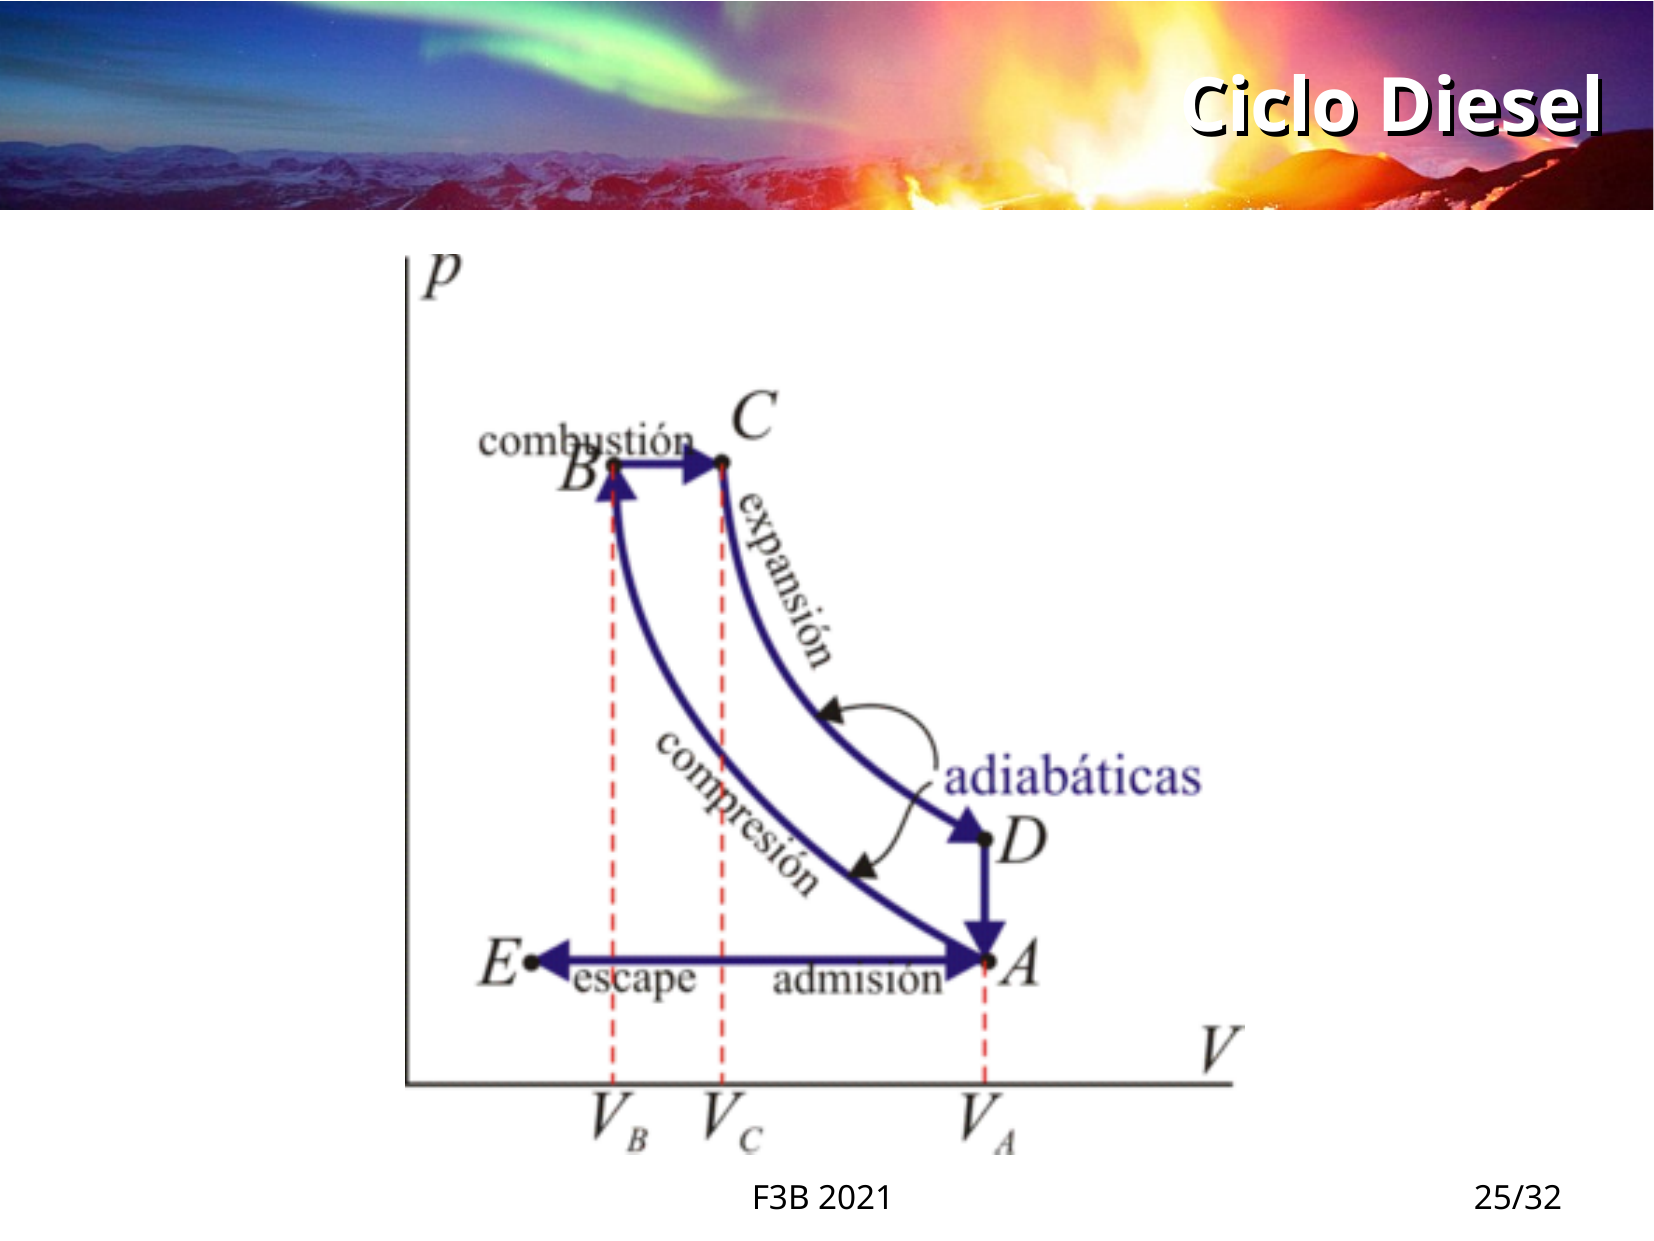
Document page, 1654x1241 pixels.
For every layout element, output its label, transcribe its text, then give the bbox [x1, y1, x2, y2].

picture [0, 1, 1654, 210]
title Ciclo Diesel [45, 15, 1606, 191]
picture [405, 254, 1245, 1156]
